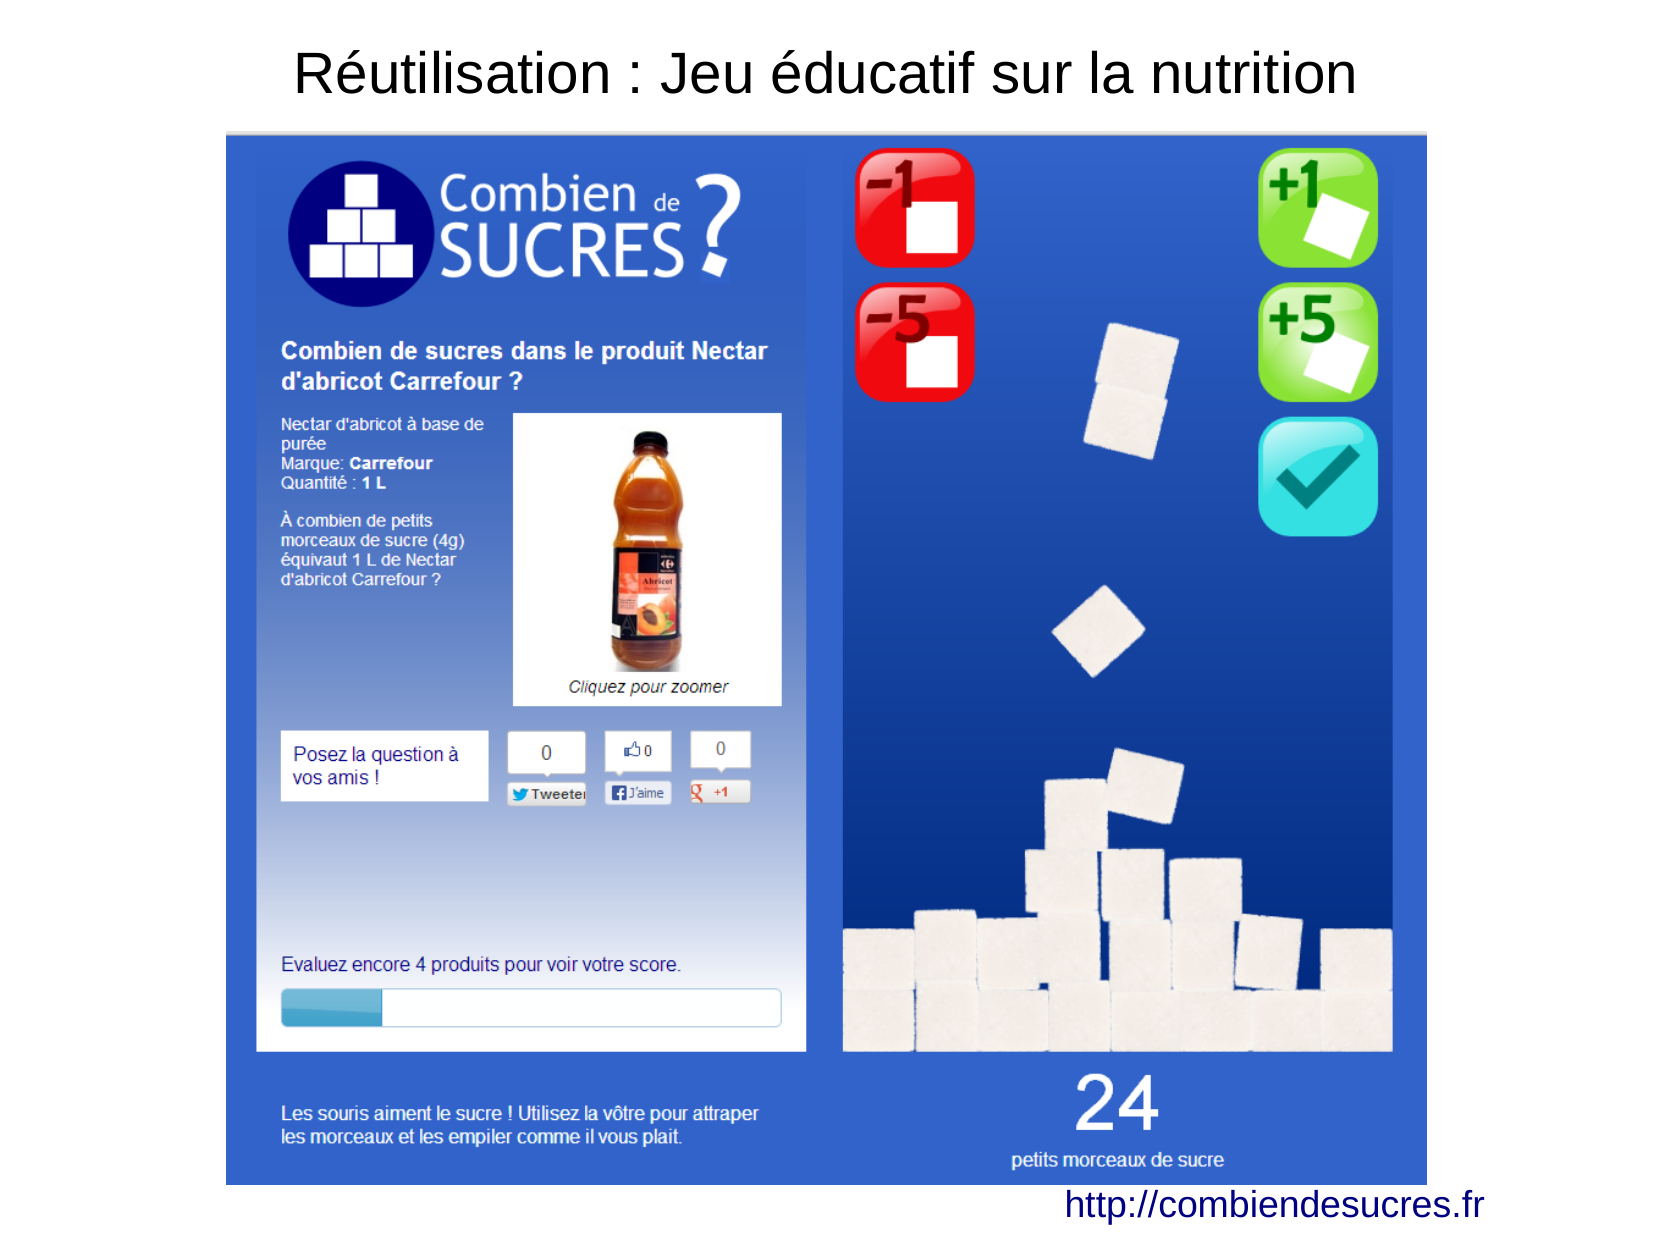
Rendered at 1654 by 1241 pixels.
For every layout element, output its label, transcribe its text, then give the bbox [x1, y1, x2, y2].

text_box http://combiendesucres.fr [1049, 1176, 1501, 1241]
picture [226, 131, 1427, 1186]
text_box Réutilisation : Jeu éducatif sur la nutrition [234, 33, 1420, 121]
